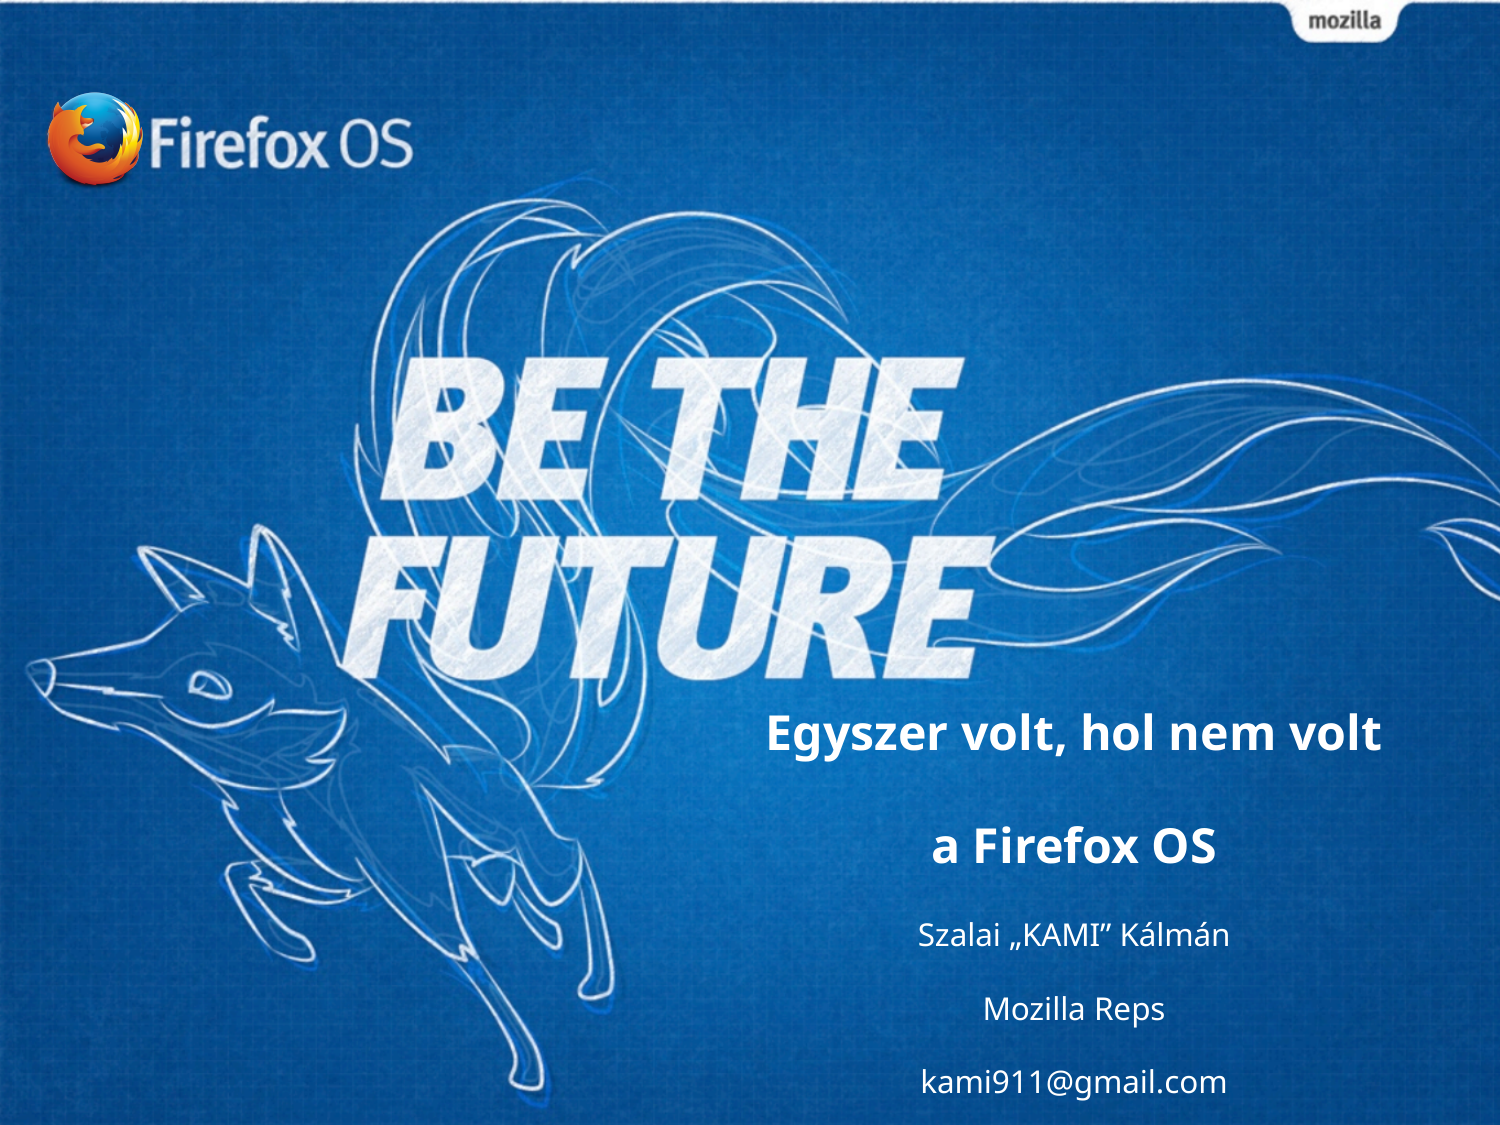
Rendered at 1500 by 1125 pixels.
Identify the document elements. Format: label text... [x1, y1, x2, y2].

picture [45, 90, 145, 190]
title Egyszer volt, hol nem volt a Firefox OS Szalai „KAMI” Kálmán Mozilla Reps kami911@gmail.com [648, 660, 1500, 1111]
